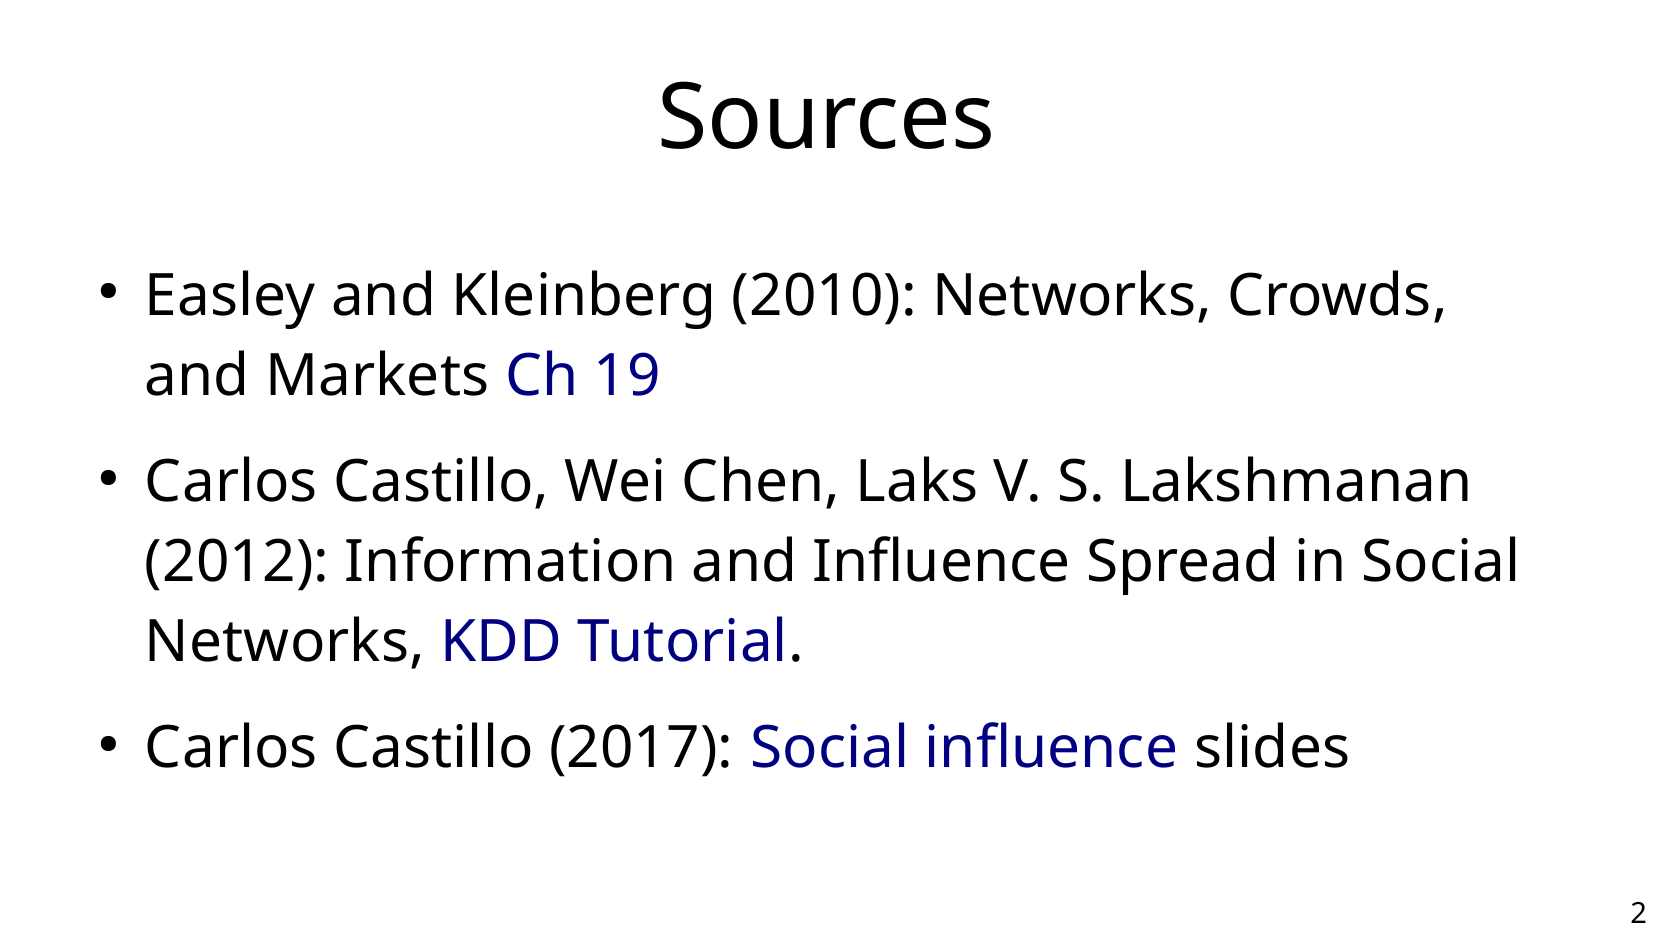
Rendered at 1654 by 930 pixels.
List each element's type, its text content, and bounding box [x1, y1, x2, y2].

list Easley and Kleinberg (2010): Networks, Crowds, and Markets Ch 19 Carlos Castillo, Wei Chen, Laks V. S. Lakshmanan (2012): Information and Influence Spread in Social Networks, KDD Tutorial. Carlos Castillo (2017): Social influence slides [82, 252, 1571, 793]
title Sources [82, 1, 1571, 225]
